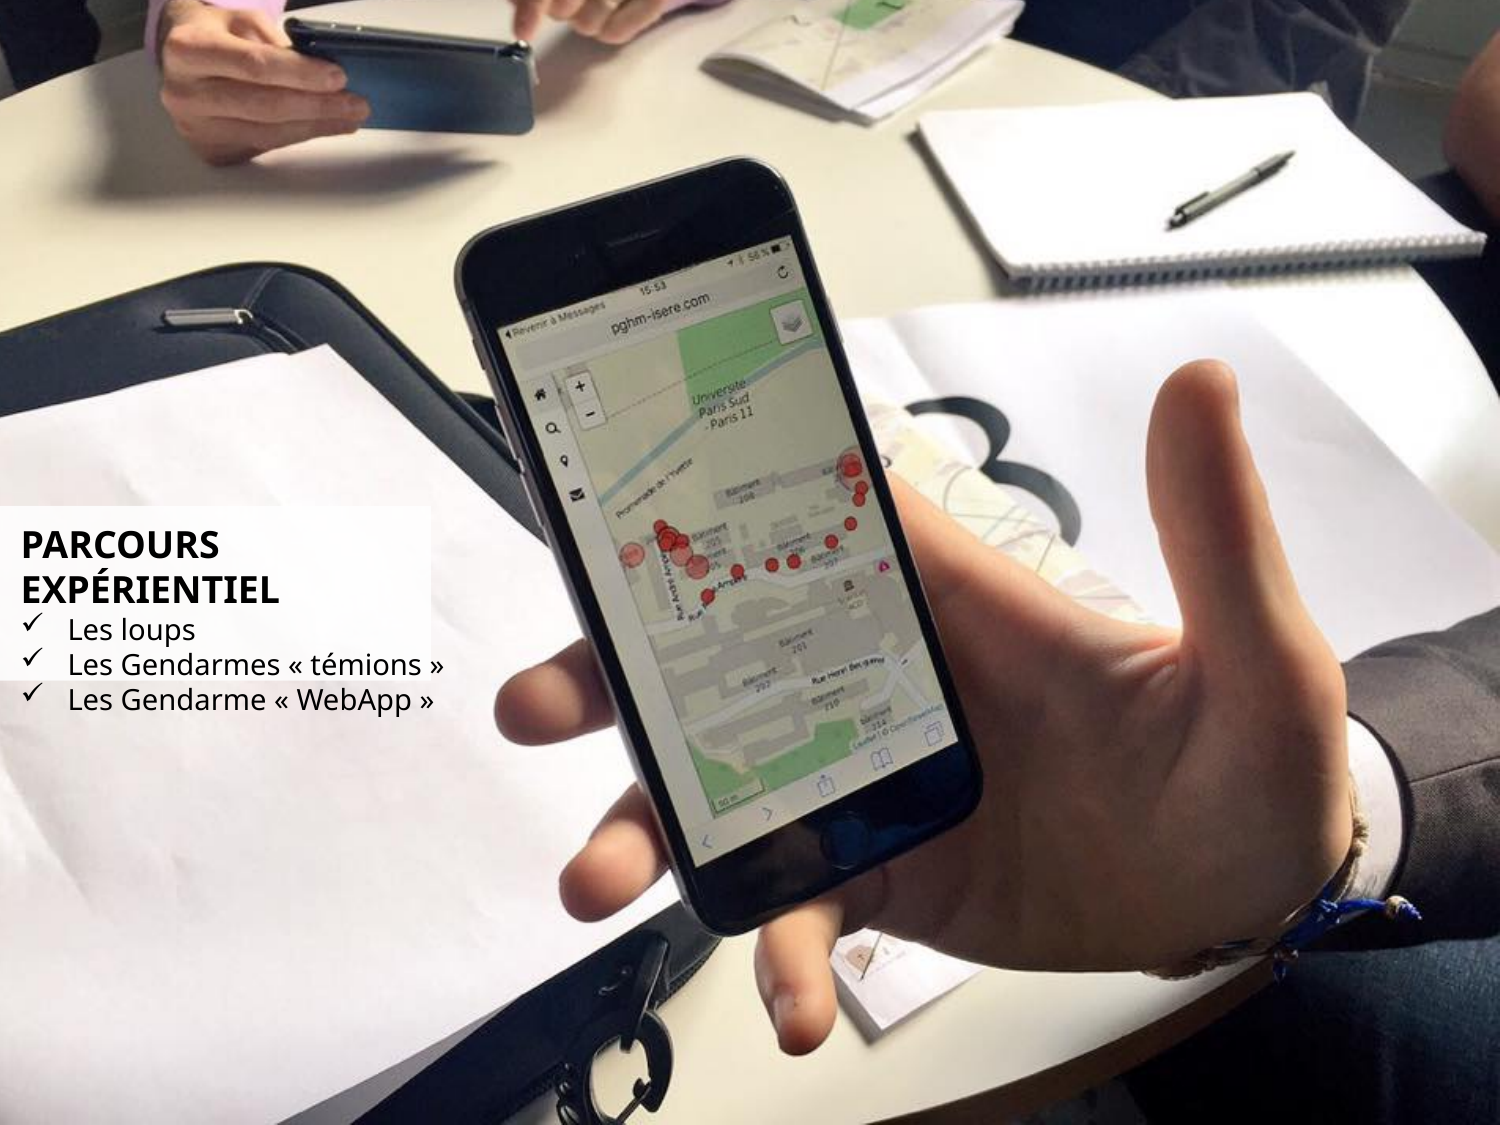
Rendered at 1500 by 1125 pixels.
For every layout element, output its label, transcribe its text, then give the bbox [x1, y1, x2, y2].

picture [0, 0, 1500, 1125]
text_box PARCOURS EXPÉRIENTIEL Les loups Les Gendarmes « témions » Les Gendarme « WebApp » [5, 513, 479, 724]
text_box [0, 505, 432, 681]
